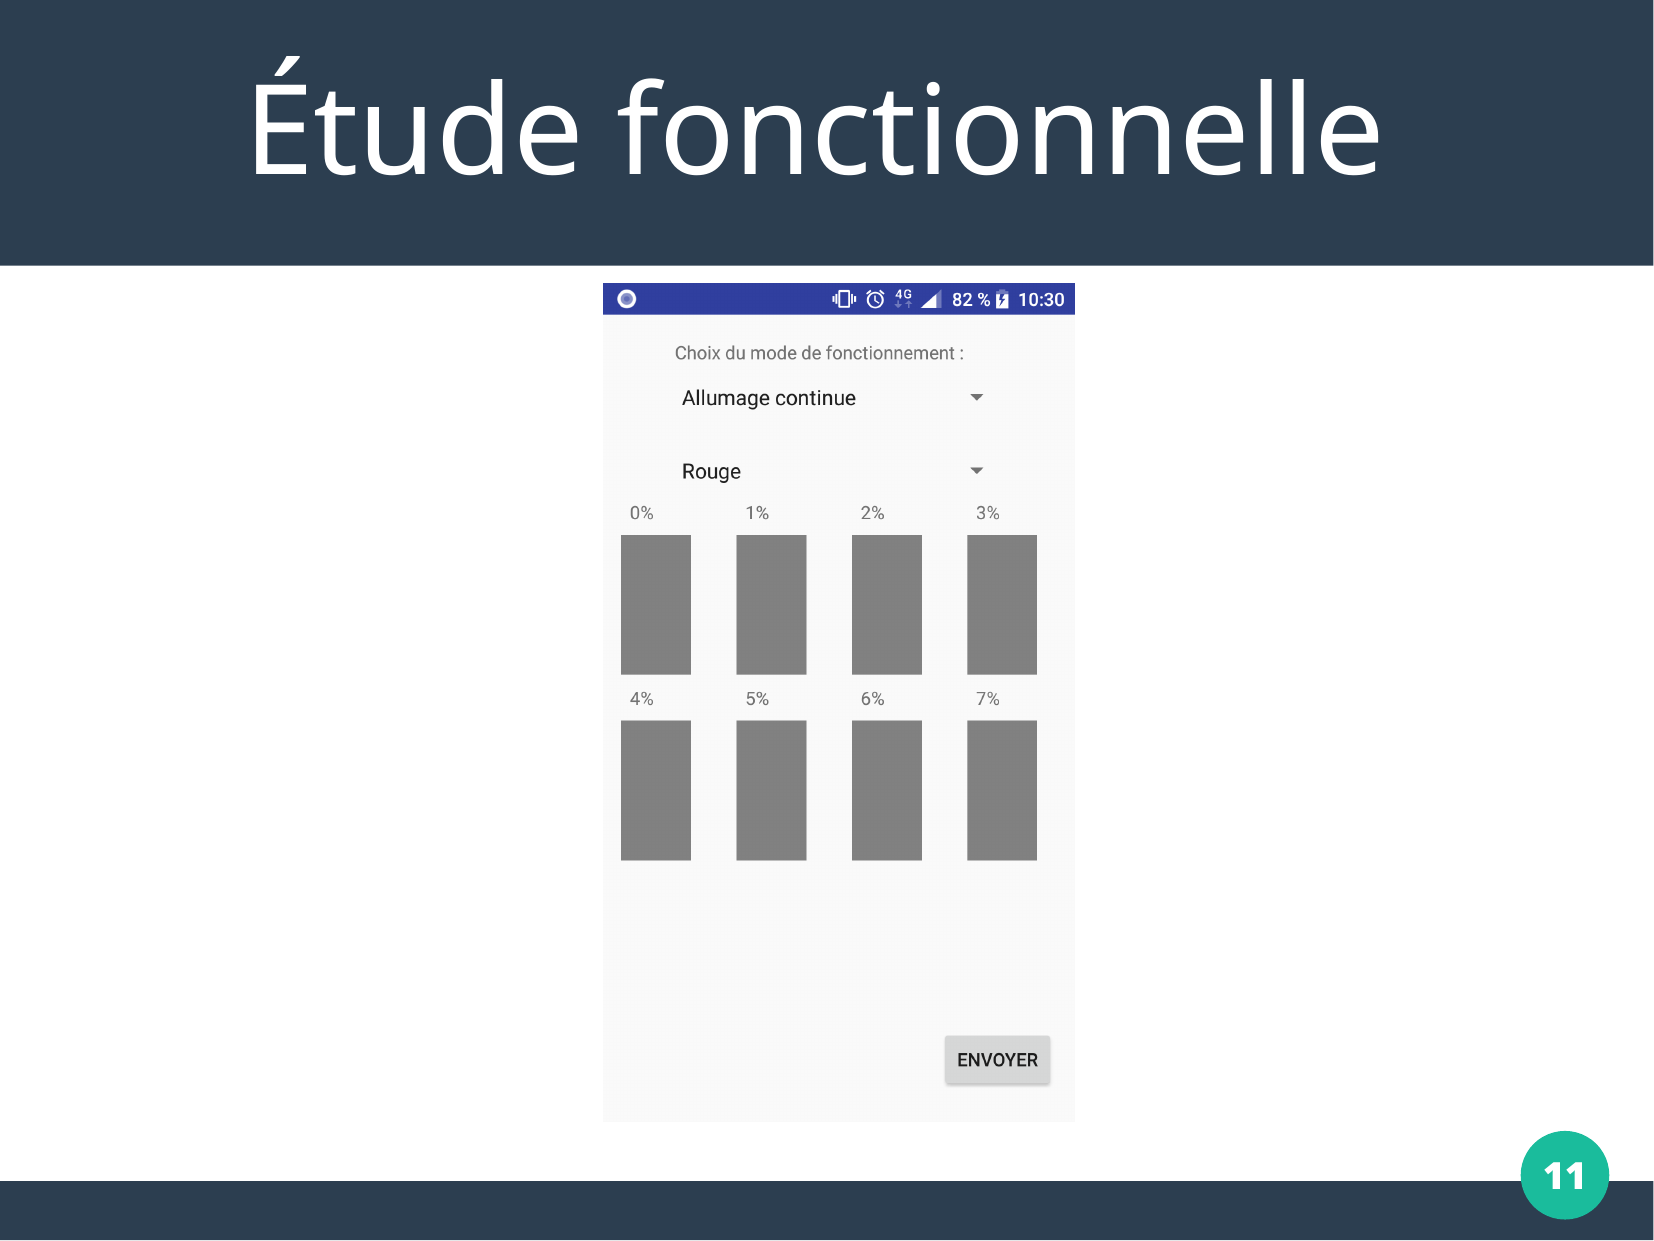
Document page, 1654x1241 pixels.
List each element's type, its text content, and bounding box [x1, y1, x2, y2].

text_box Étude fonctionnelle [23, 40, 1607, 213]
picture [603, 283, 1075, 1122]
